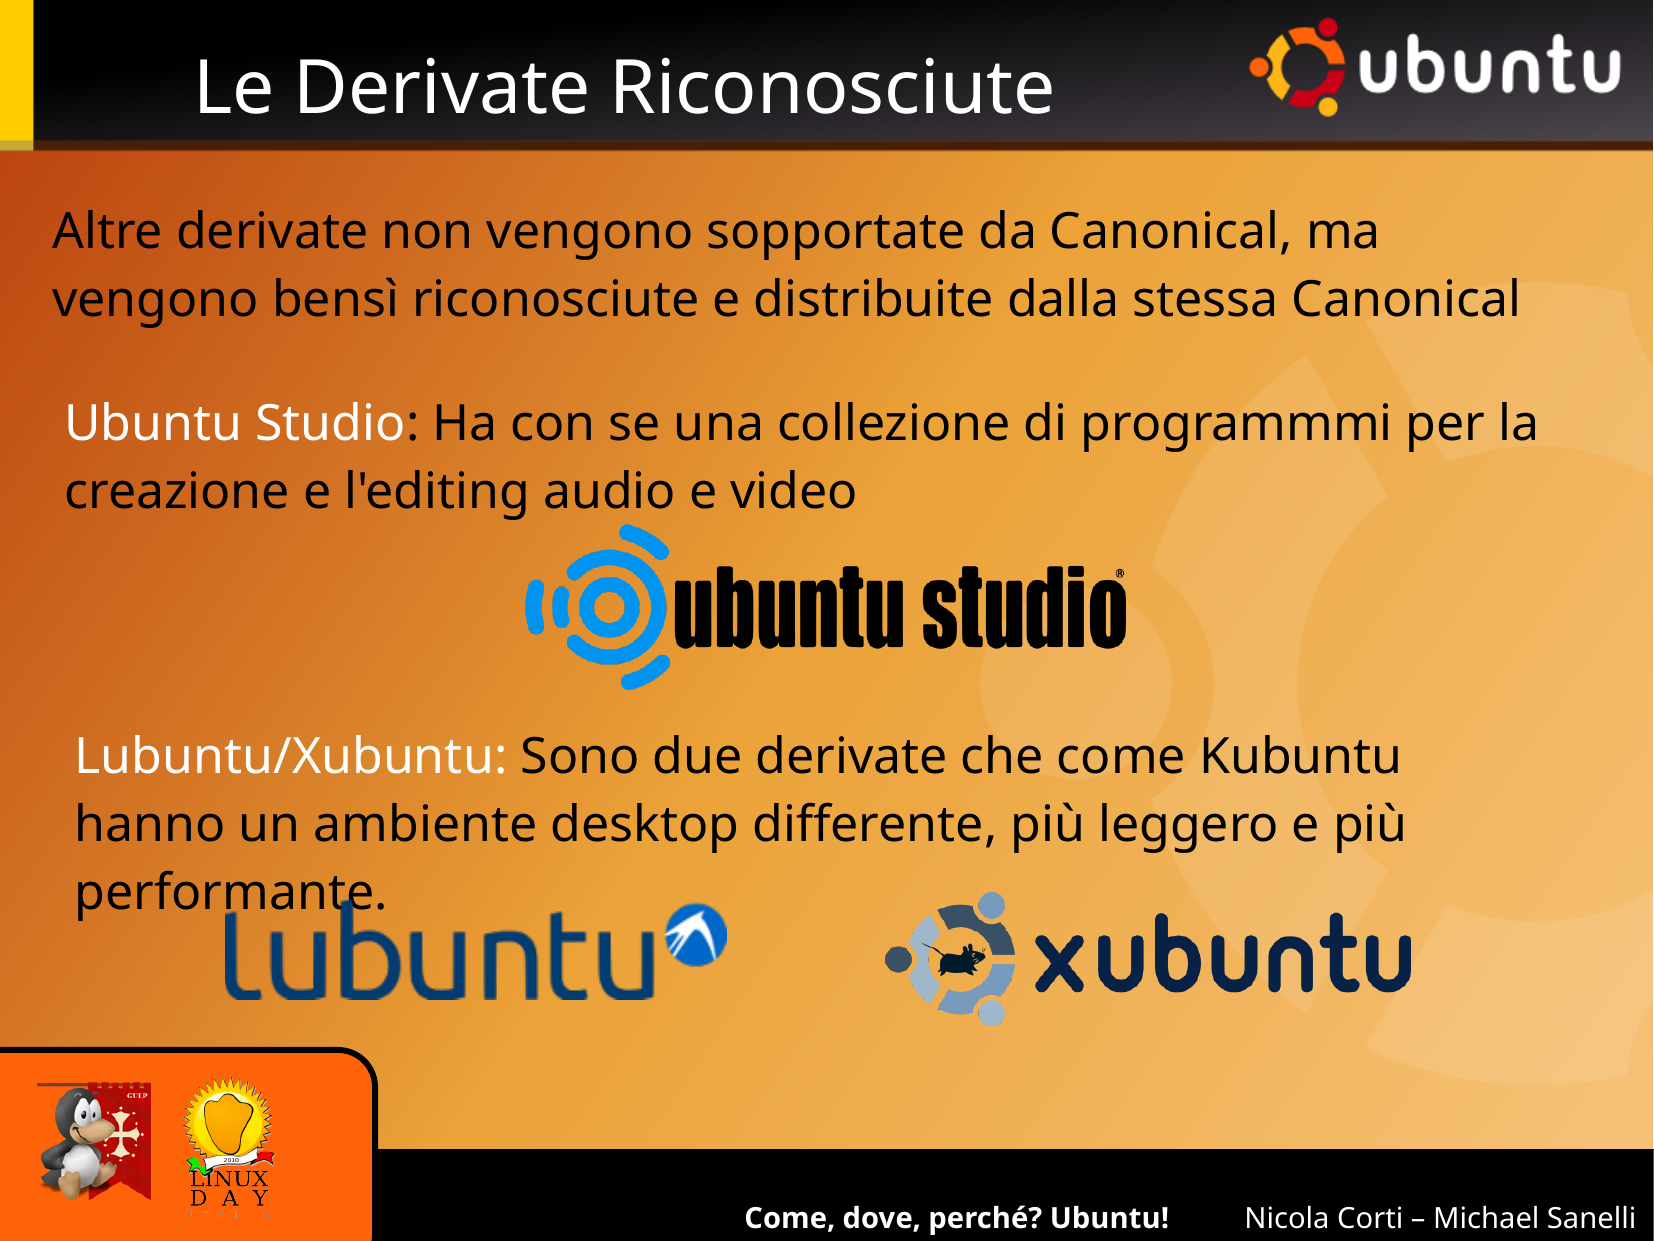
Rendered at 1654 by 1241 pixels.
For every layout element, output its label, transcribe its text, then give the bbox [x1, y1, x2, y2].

text_box Ubuntu Studio: Ha con se una collezione di programmmi per la creazione e l'editing audio e video [49, 379, 1576, 563]
picture [183, 1076, 275, 1217]
picture [0, 0, 1653, 1149]
text_box Altre derivate non vengono sopportate da Canonical, ma vengono bensì riconosciute e distribuite dalla stessa Canonical [37, 187, 1613, 315]
title Le Derivate Riconosciute [49, 25, 1201, 143]
picture [37, 1082, 151, 1200]
text_box Lubuntu/Xubuntu: Sono due derivate che come Kubuntu hanno un ambiente desktop differente, più leggero e più performante. [59, 712, 1560, 840]
